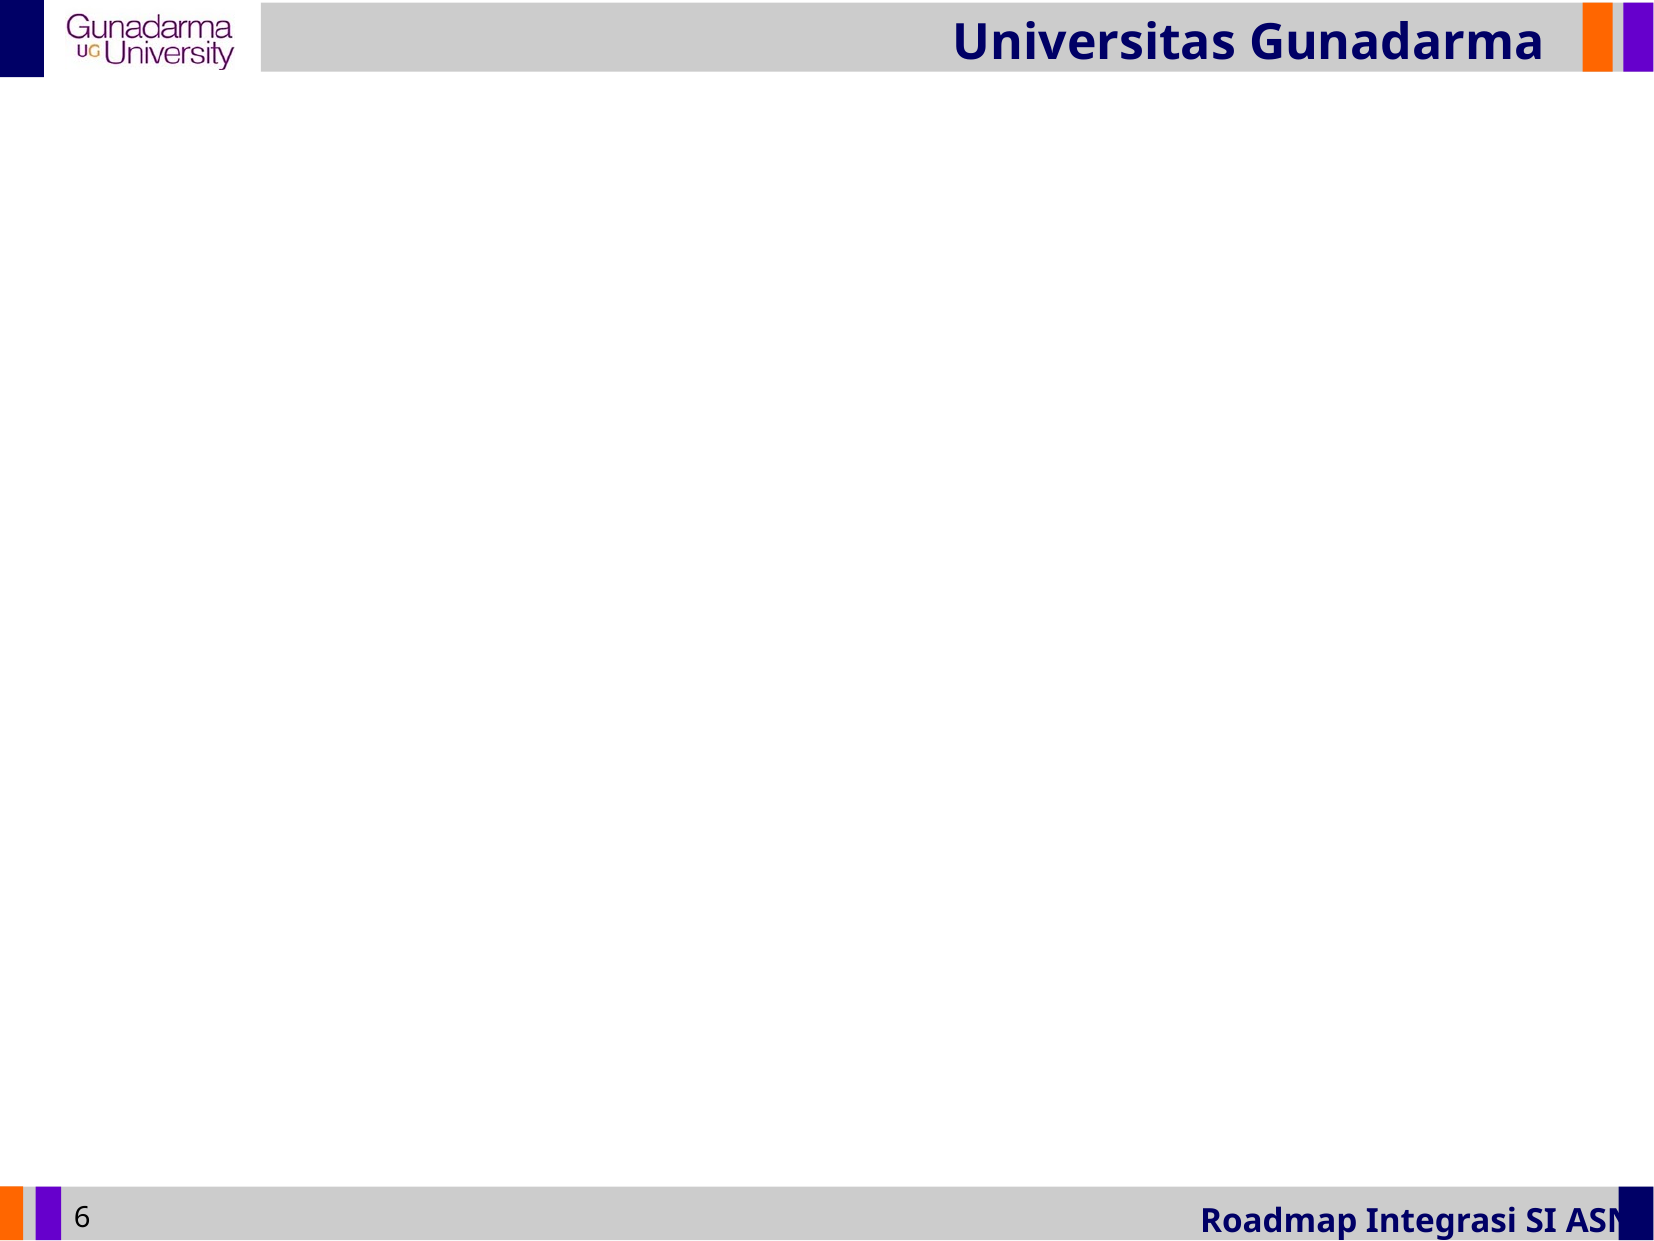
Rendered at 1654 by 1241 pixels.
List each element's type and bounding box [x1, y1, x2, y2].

picture [65, 0, 235, 70]
